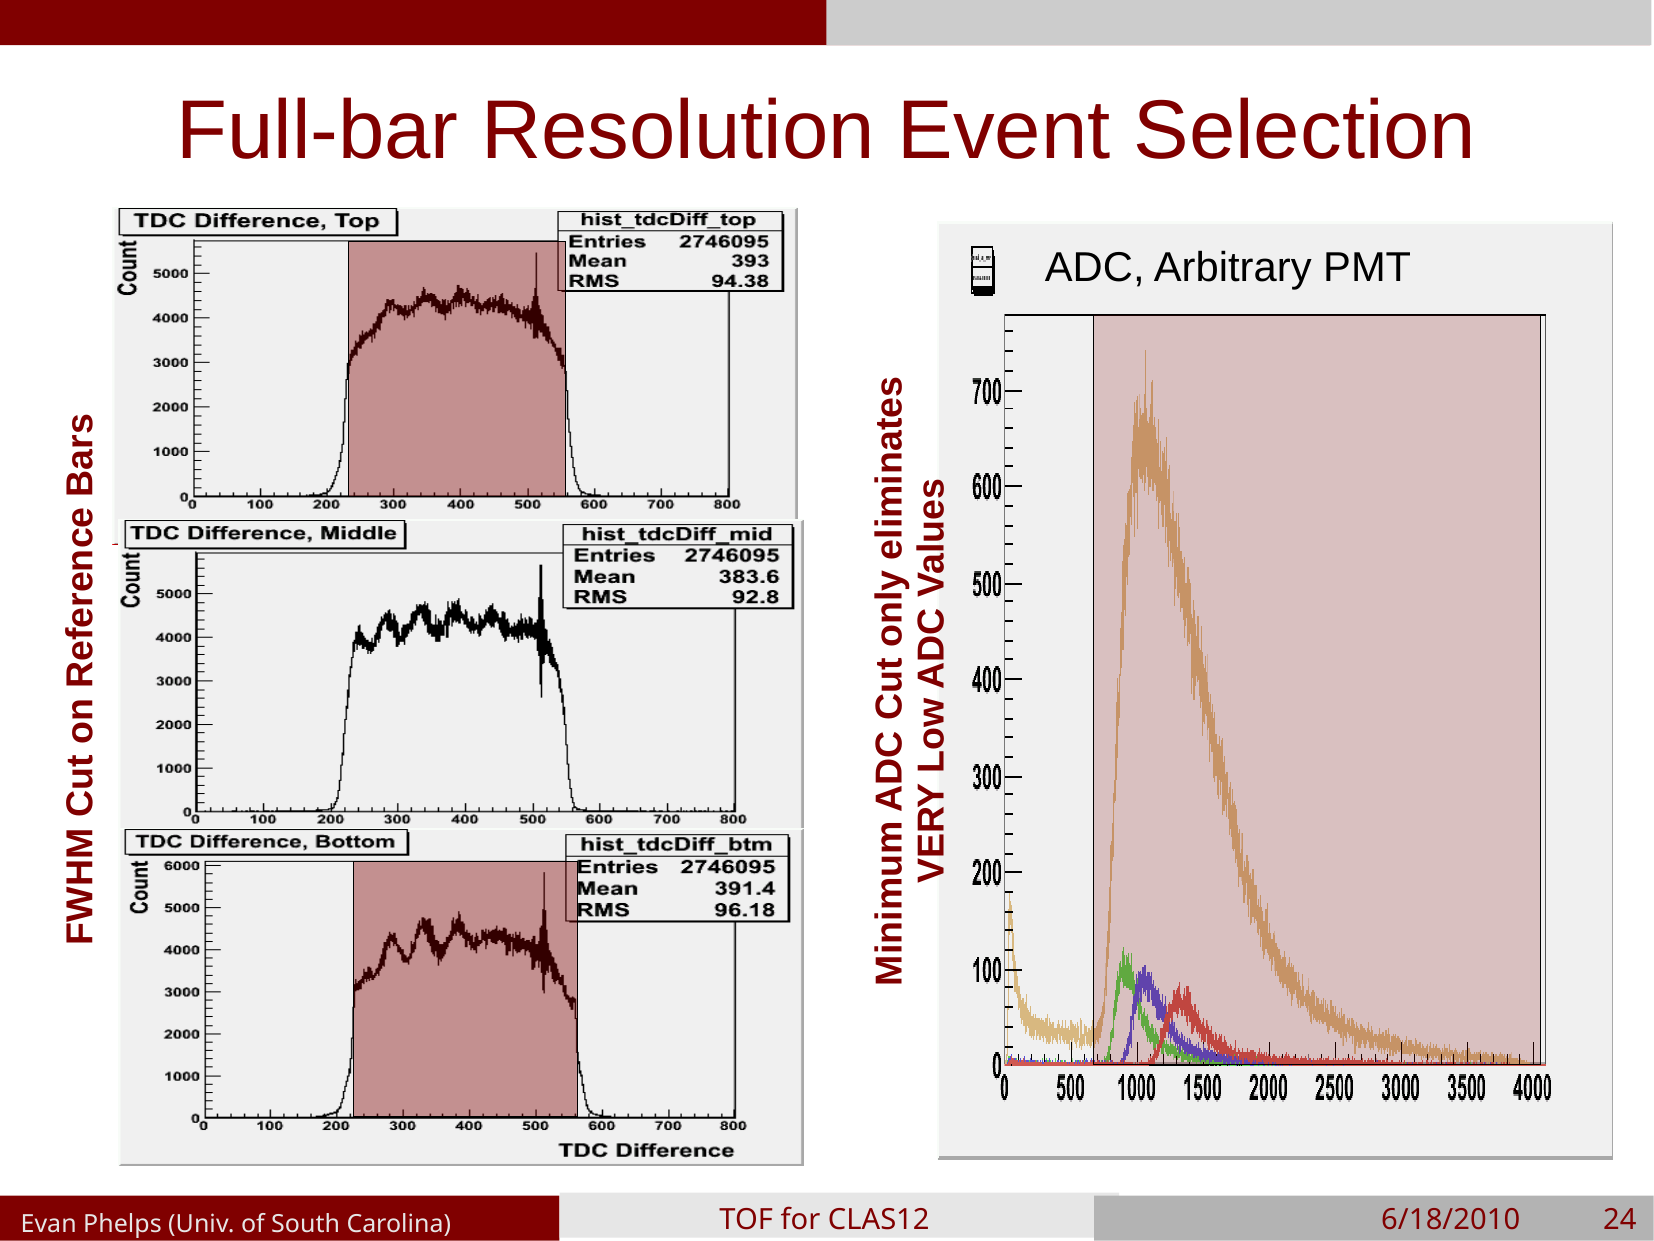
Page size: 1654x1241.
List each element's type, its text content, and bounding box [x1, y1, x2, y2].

text_box [348, 241, 566, 497]
text_box [1093, 314, 1541, 1065]
title Full-bar Resolution Event Selection [82, 68, 1571, 192]
picture [112, 207, 804, 1166]
text_box FWHM Cut on Reference Bars [51, 284, 109, 960]
text_box Minimum ADC Cut only eliminates VERY Low ADC Values [860, 343, 960, 1019]
text_box [353, 861, 578, 1117]
text_box ADC, Arbitrary PMT [1030, 236, 1495, 299]
picture [937, 221, 1613, 1160]
